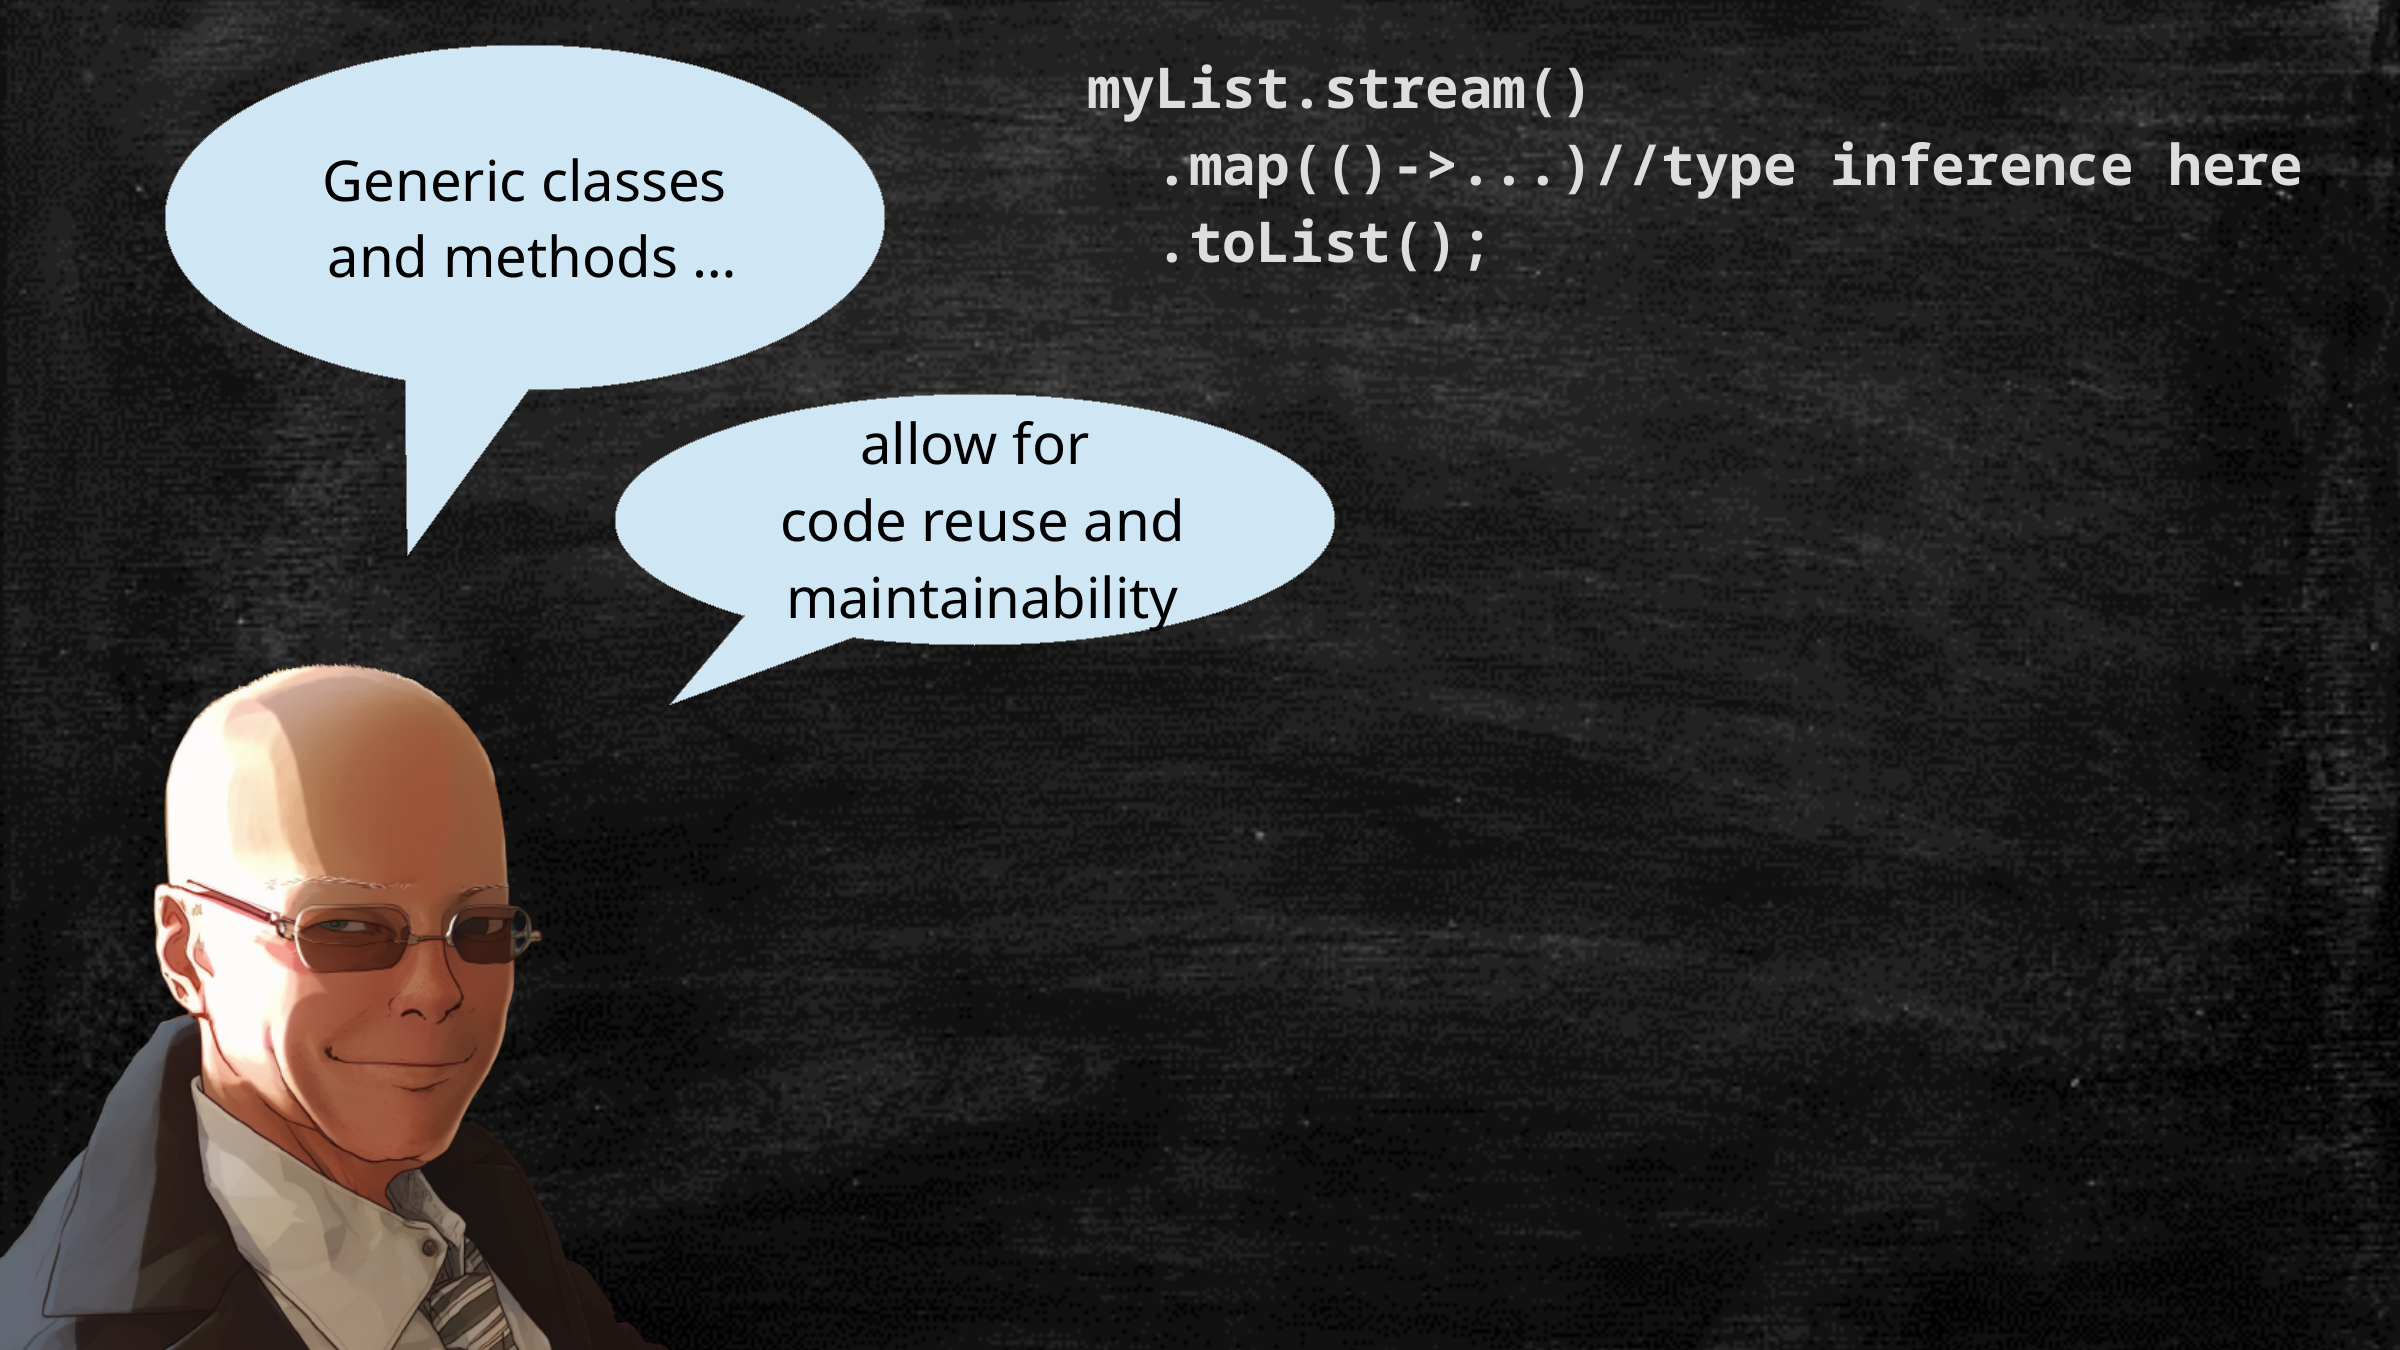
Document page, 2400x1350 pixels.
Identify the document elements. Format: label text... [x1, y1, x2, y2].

text_box Generic classes and methods … [165, 45, 886, 556]
text_box myList.stream() .map(()->...)//type inference here .toList(); [1072, 41, 2400, 822]
picture [0, 0, 2400, 1350]
text_box allow for code reuse and maintainability [615, 394, 1336, 705]
